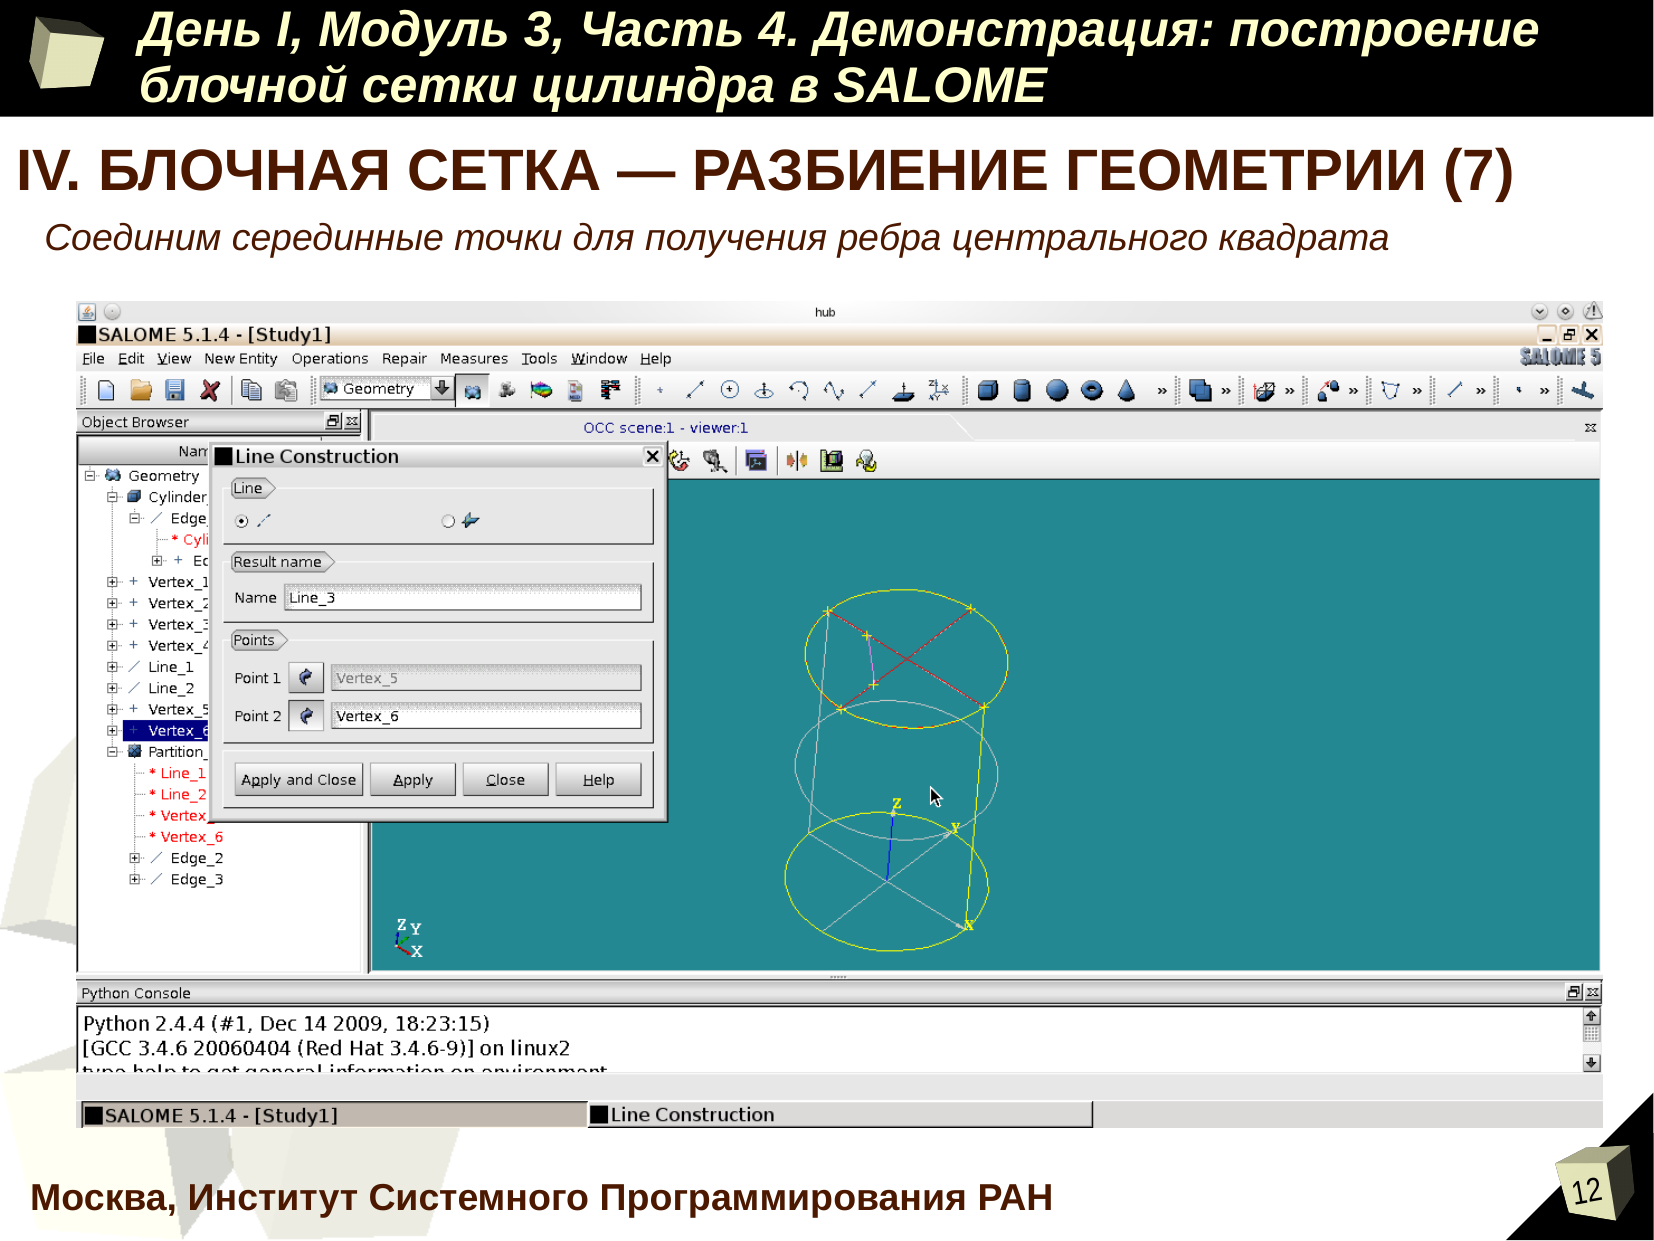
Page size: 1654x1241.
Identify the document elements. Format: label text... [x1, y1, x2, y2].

text_box Соединим серединные точки для получения ребра центрального квадрата [29, 208, 1625, 266]
text_box IV. БЛОЧНАЯ СЕТКА — РАЗБИЕНИЕ ГЕОМЕТРИИ (7) [1, 130, 1654, 211]
picture [464, 1193, 472, 1198]
picture [0, 301, 1603, 1241]
